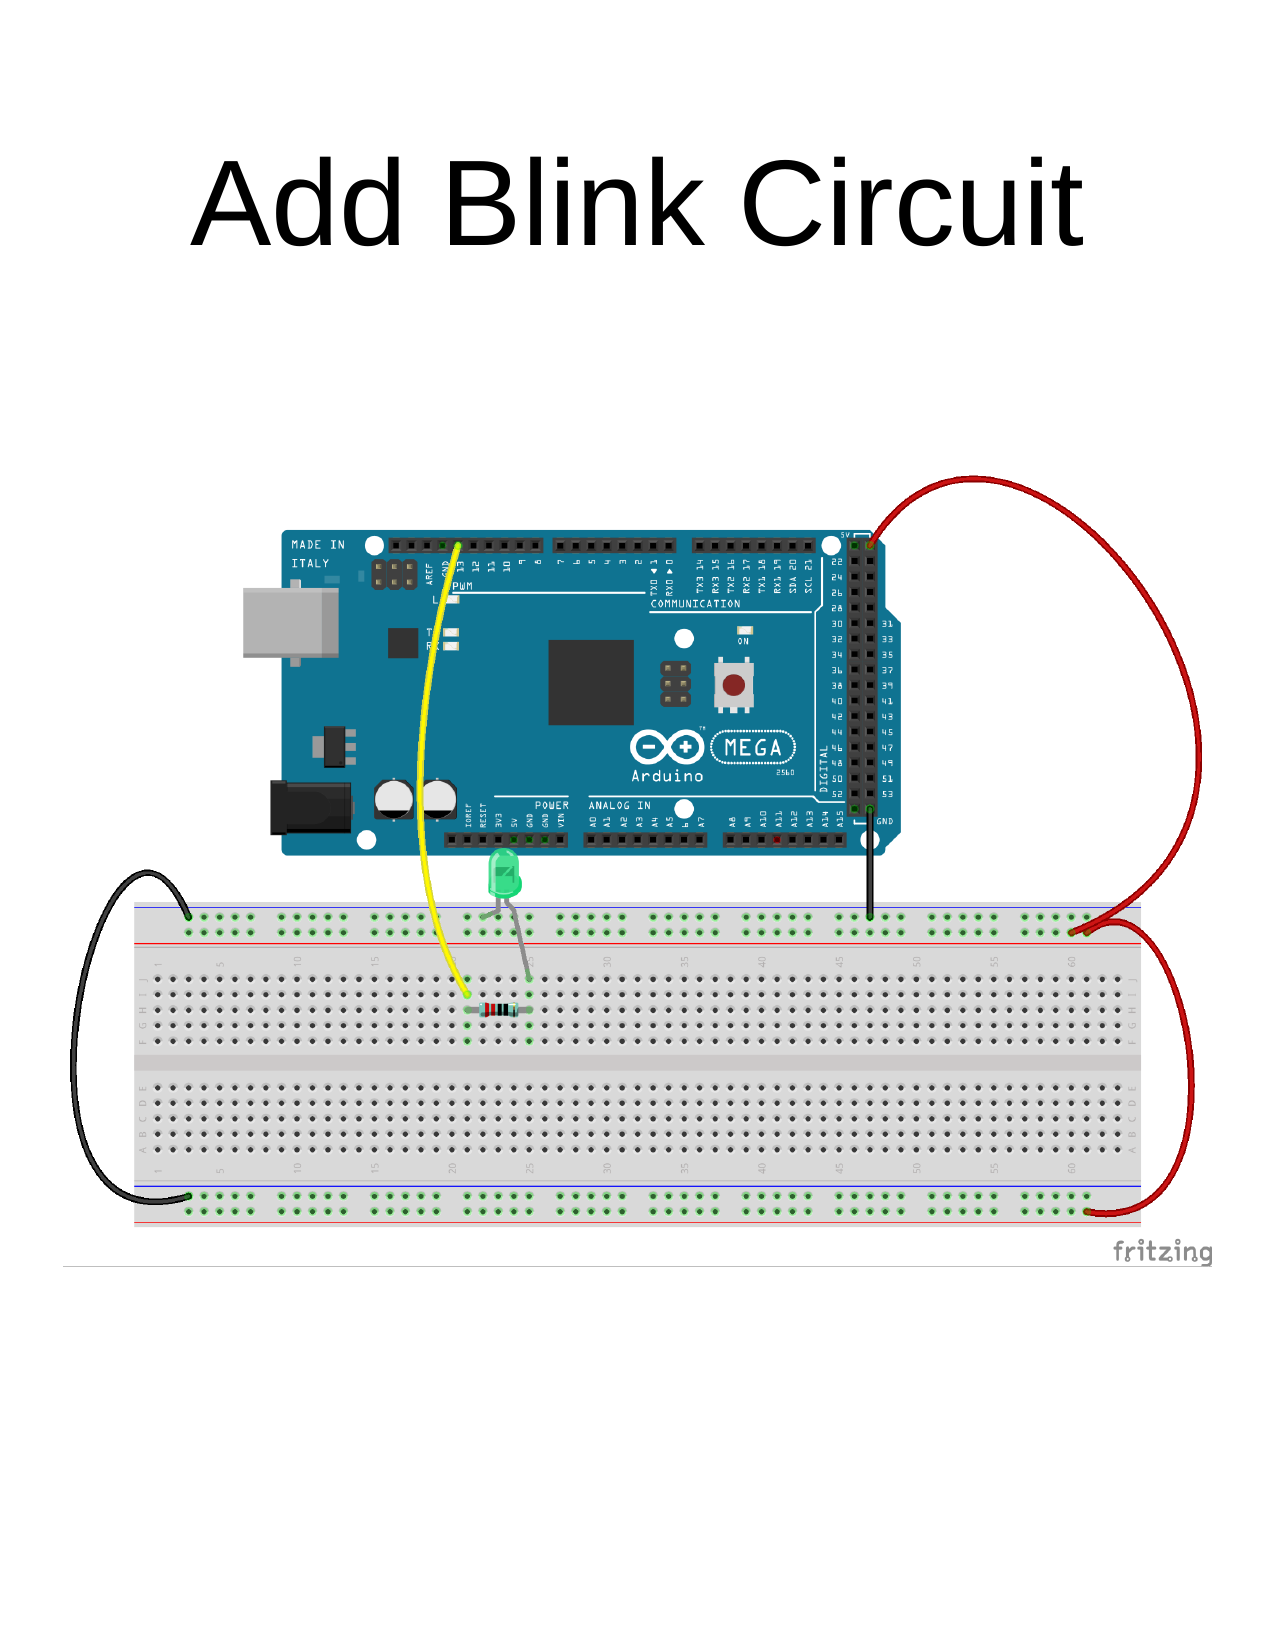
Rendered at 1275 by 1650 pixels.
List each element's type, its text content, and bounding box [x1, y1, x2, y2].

title Add Blink Circuit [63, 65, 1212, 342]
picture [63, 462, 1212, 1267]
